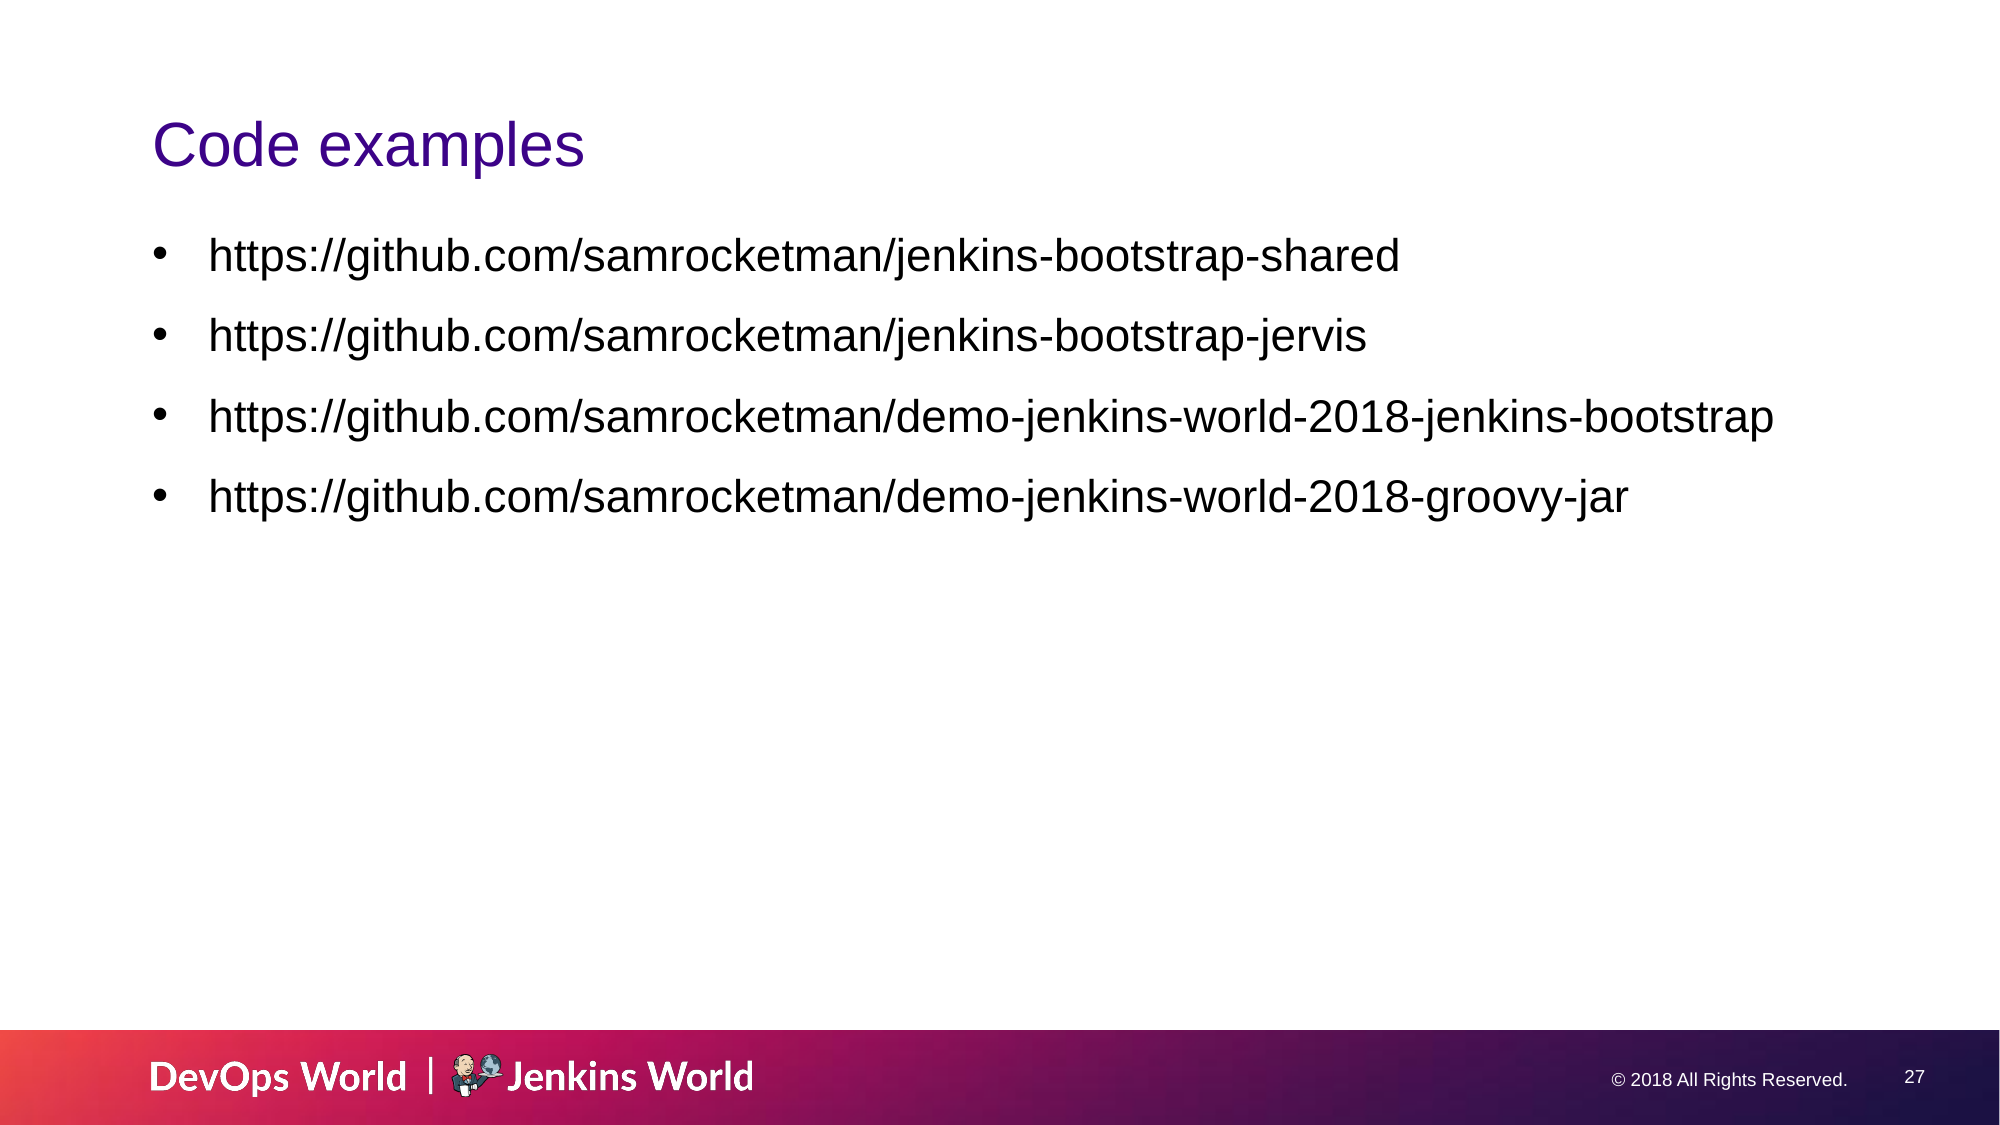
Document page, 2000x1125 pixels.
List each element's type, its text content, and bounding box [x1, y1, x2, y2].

picture [0, 1030, 2000, 1125]
list https://github.com/samrocketman/jenkins-bootstrap-shared https://github.com/samrocketman/jenkins-bootstrap-jervis https://github.com/samrocketman/demo-jenkins-world-2018-jenkins-bootstrap https://github.com/samrocketman/demo-jenkins-world-2018-groovy-jar [152, 225, 1848, 975]
title Code examples [152, 60, 1848, 180]
